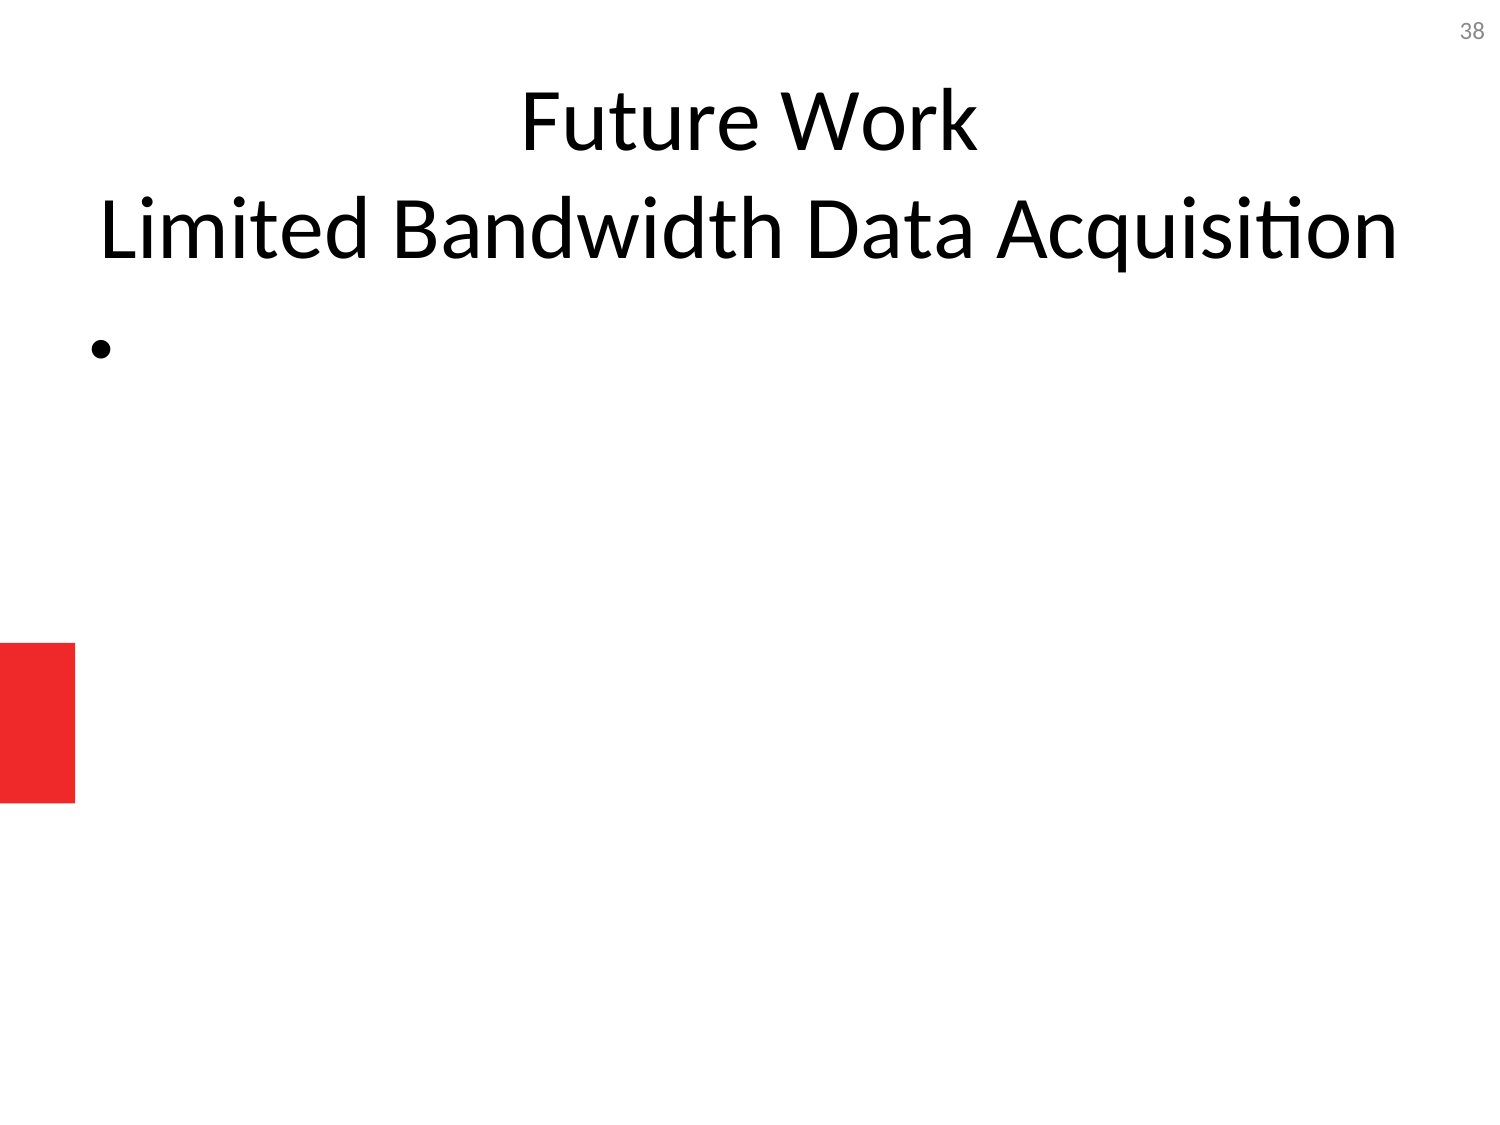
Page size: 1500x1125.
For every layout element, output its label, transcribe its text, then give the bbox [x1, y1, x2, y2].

text_box Future Work Limited Bandwidth Data Acquisition [75, 74, 1426, 263]
text_box <number> [1149, 0, 1500, 60]
